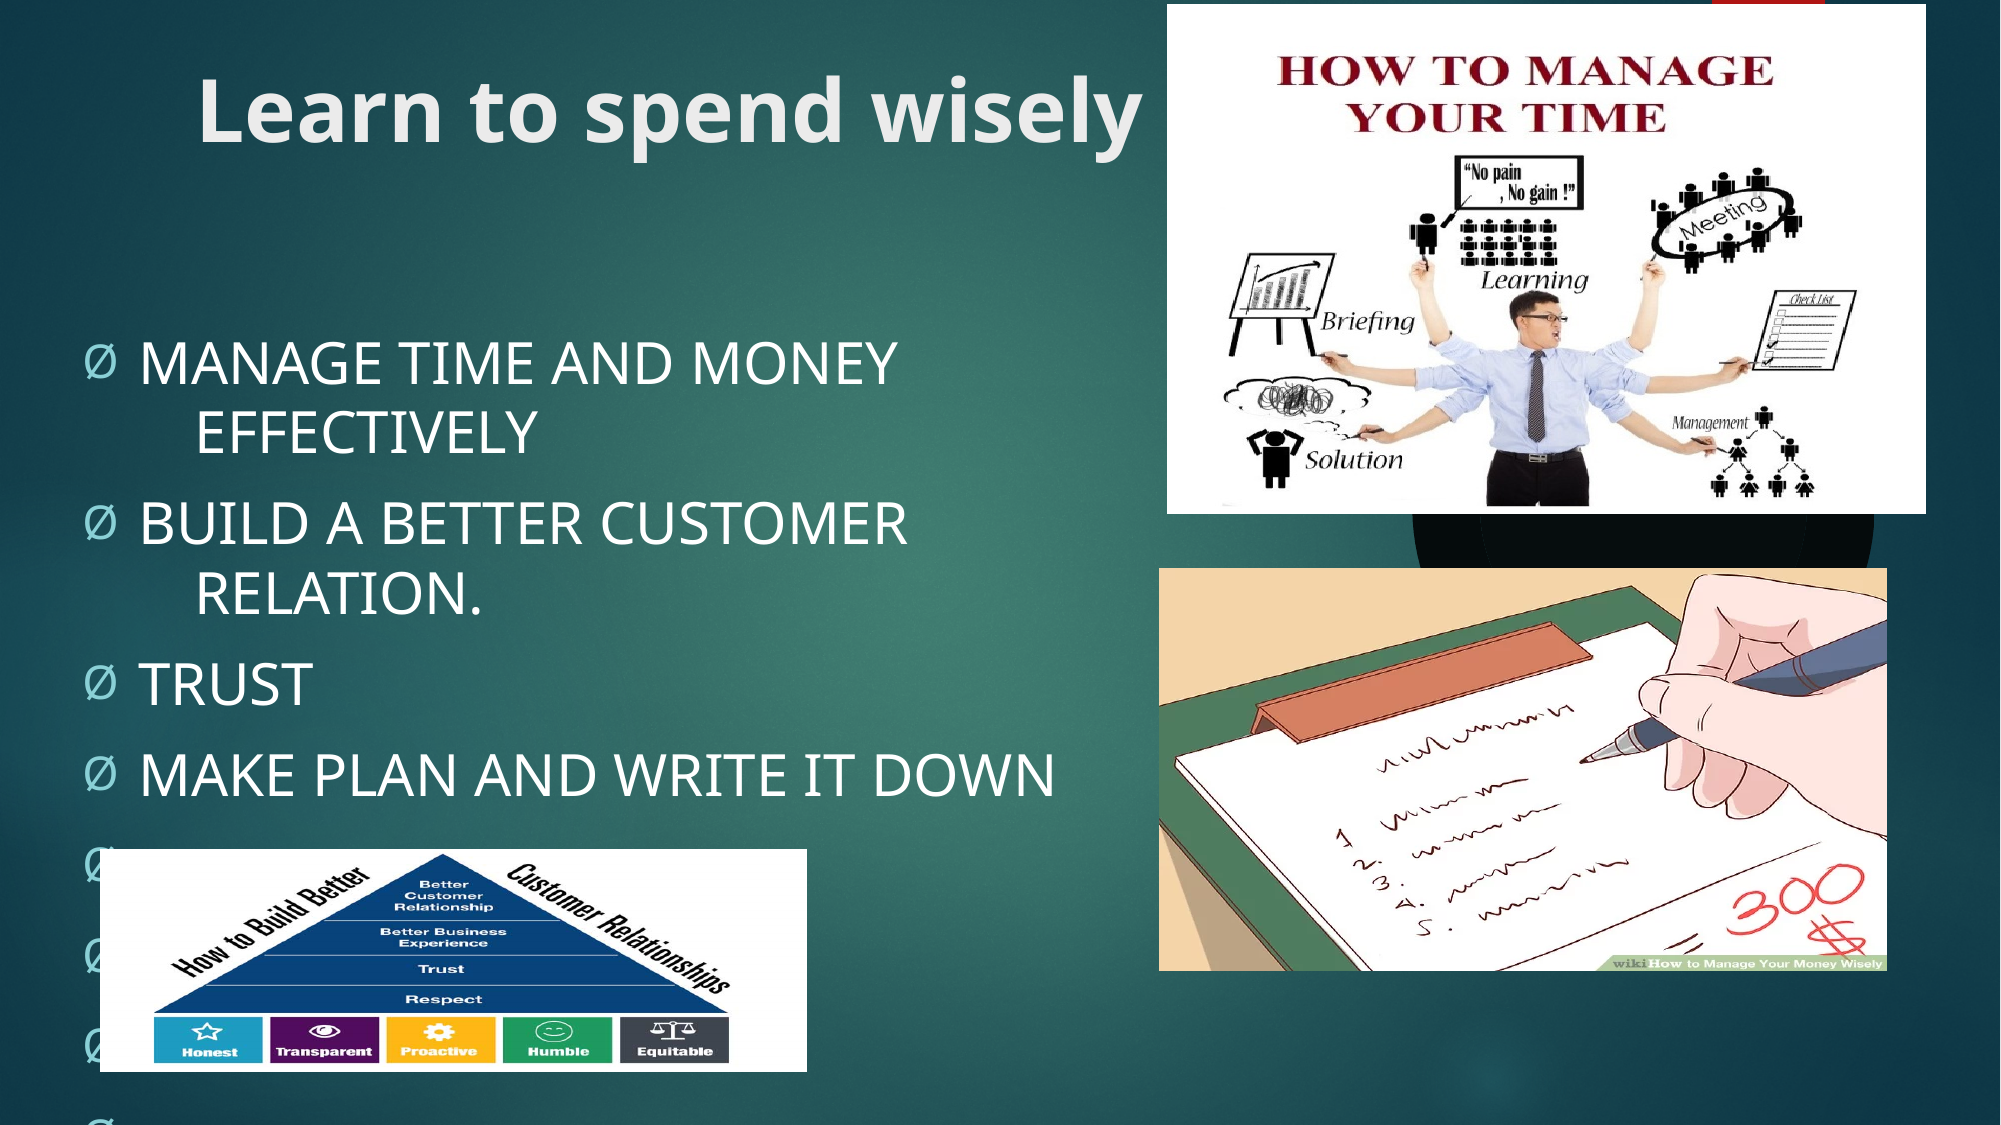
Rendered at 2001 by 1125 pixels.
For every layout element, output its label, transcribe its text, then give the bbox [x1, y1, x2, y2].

title Learn to spend wisely [180, 47, 1167, 225]
picture [100, 849, 807, 1072]
list MANAGE TIME AND MONEY EFFECTIVELY BUILD A BETTER CUSTOMER RELATION. TRUST MAKE PLAN AND WRITE IT DOWN [67, 318, 1113, 979]
picture [1159, 568, 1887, 971]
picture [1167, 4, 1926, 514]
